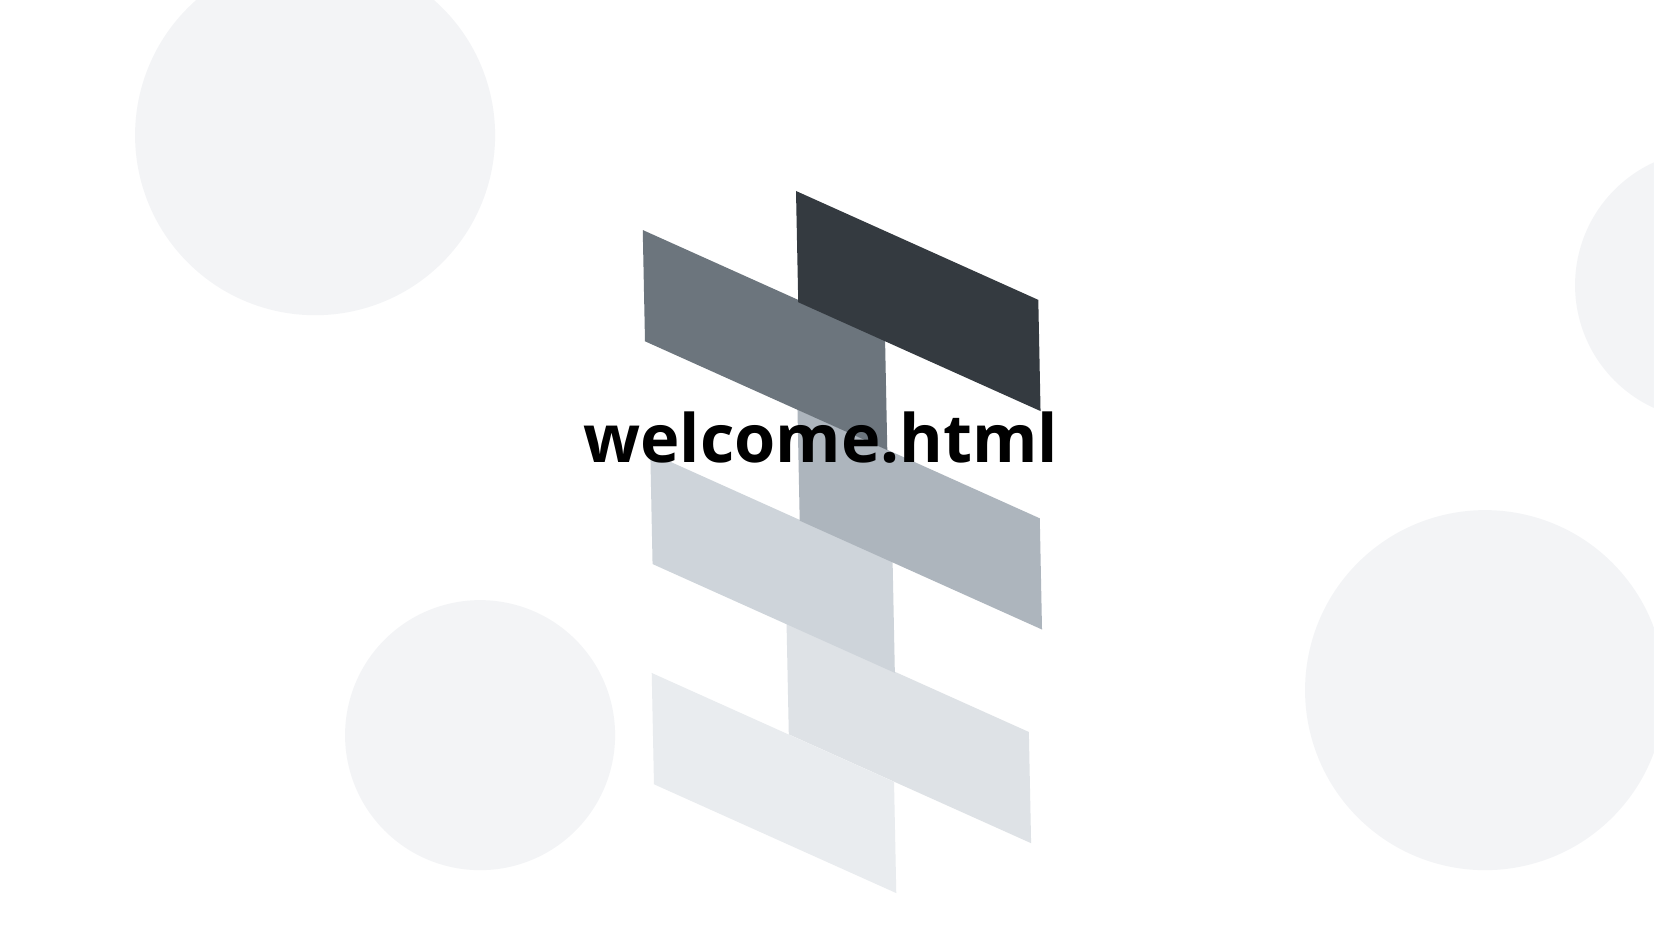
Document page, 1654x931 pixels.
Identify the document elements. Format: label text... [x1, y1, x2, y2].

subtitle welcome.html [76, 76, 1565, 797]
